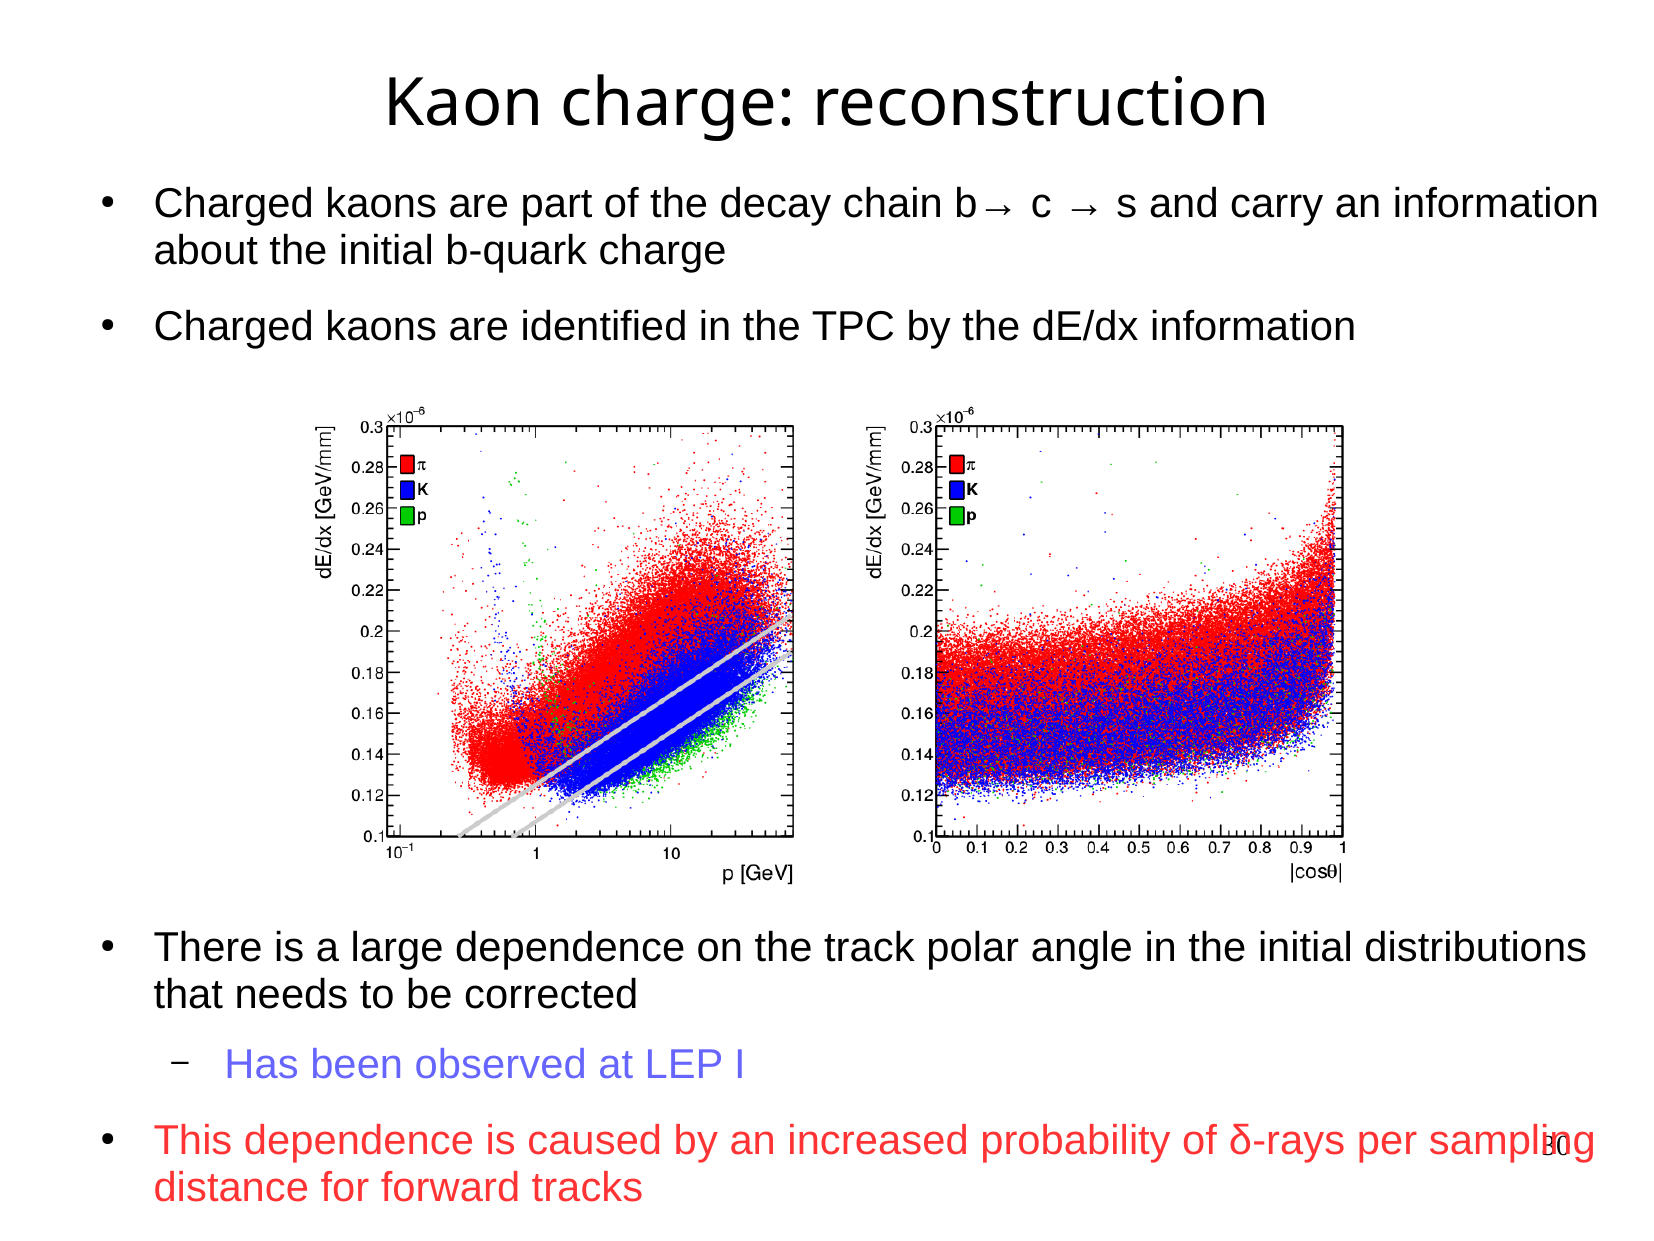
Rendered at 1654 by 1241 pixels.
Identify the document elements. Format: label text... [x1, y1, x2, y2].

picture [298, 392, 1374, 889]
list There is a large dependence on the track polar angle in the initial distributions that needs to be corrected Has been observed at LEP I This dependence is caused by an increased probability of δ-rays per sampling distance for forward tracks [82, 924, 1609, 1220]
title Kaon charge: reconstruction [82, 49, 1571, 151]
list Charged kaons are part of the decay chain b→ c → s and carry an information about the initial b-quark charge Charged kaons are identified in the TPC by the dE/dx information [82, 180, 1609, 364]
